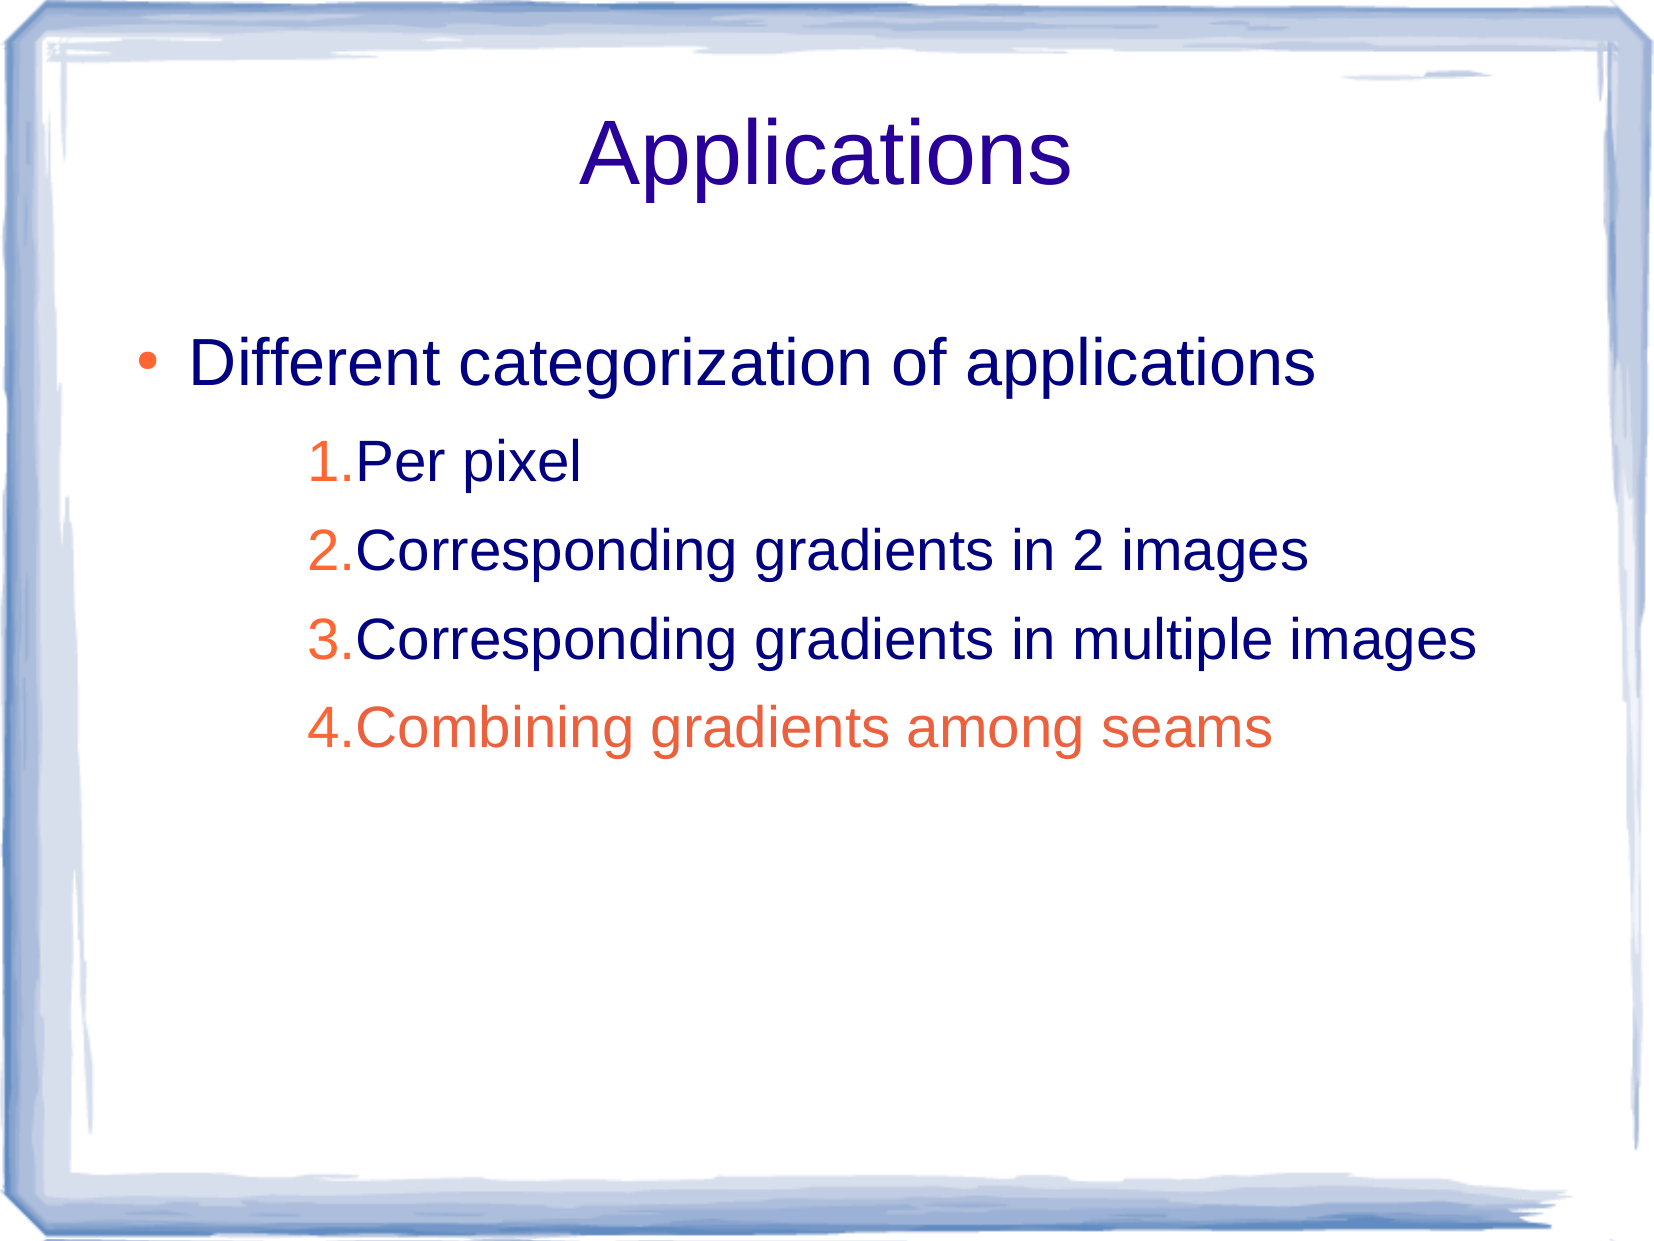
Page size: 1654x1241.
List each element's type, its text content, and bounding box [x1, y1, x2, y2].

title Applications [82, 56, 1571, 250]
picture [0, 0, 1654, 1241]
list Different categorization of applications Per pixel Corresponding gradients in 2 images Corresponding gradients in multiple images Combining gradients among seams [118, 324, 1571, 1004]
